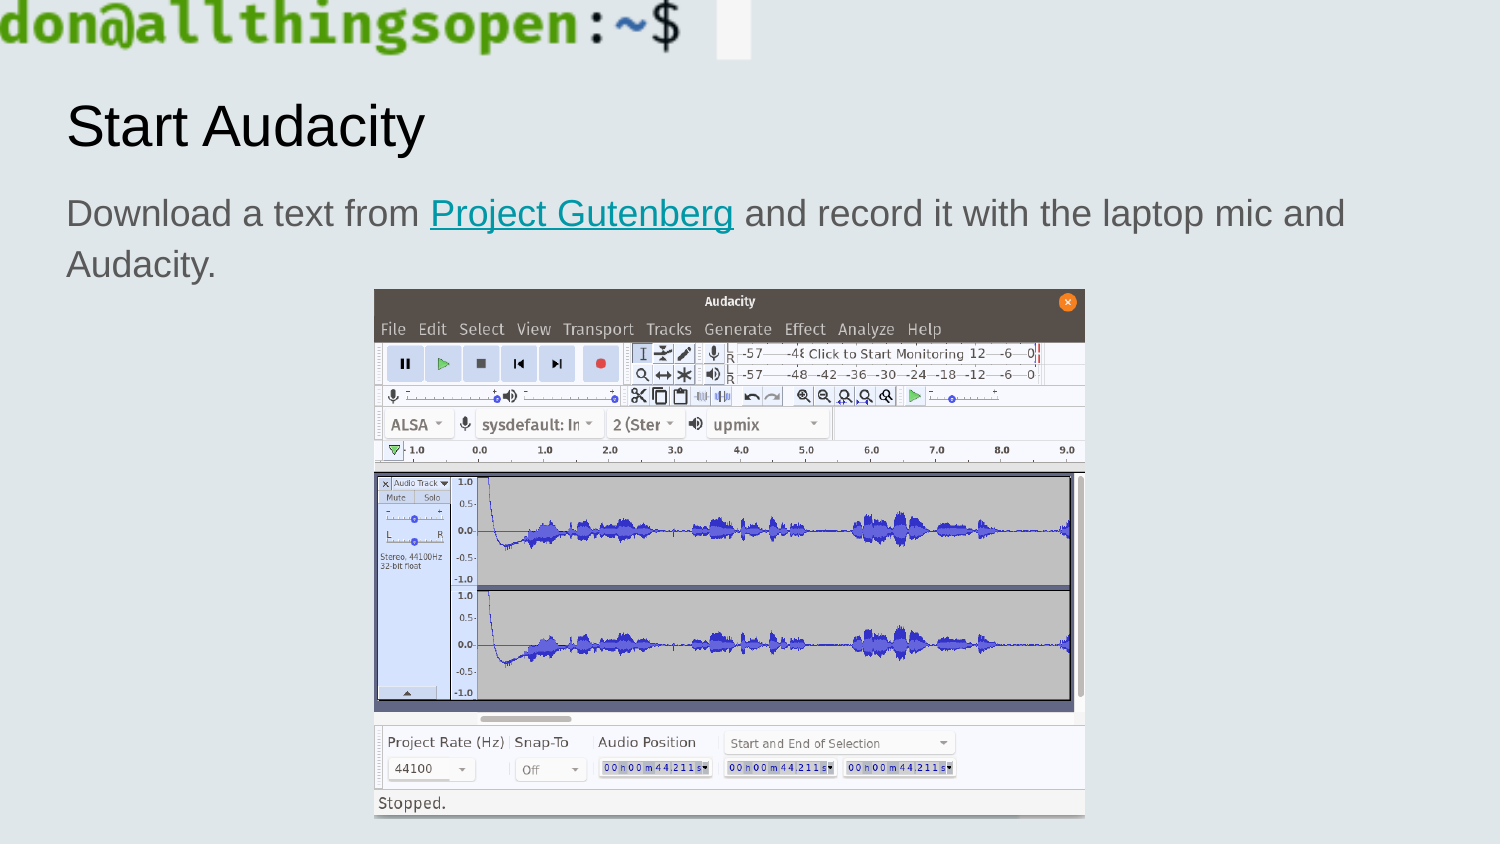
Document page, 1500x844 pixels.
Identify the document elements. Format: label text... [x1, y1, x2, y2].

list Download a text from Project Gutenberg and record it with the laptop mic and Audacity. [51, 166, 1449, 244]
picture [0, 0, 1500, 844]
title Start Audacity [51, 72, 1449, 166]
